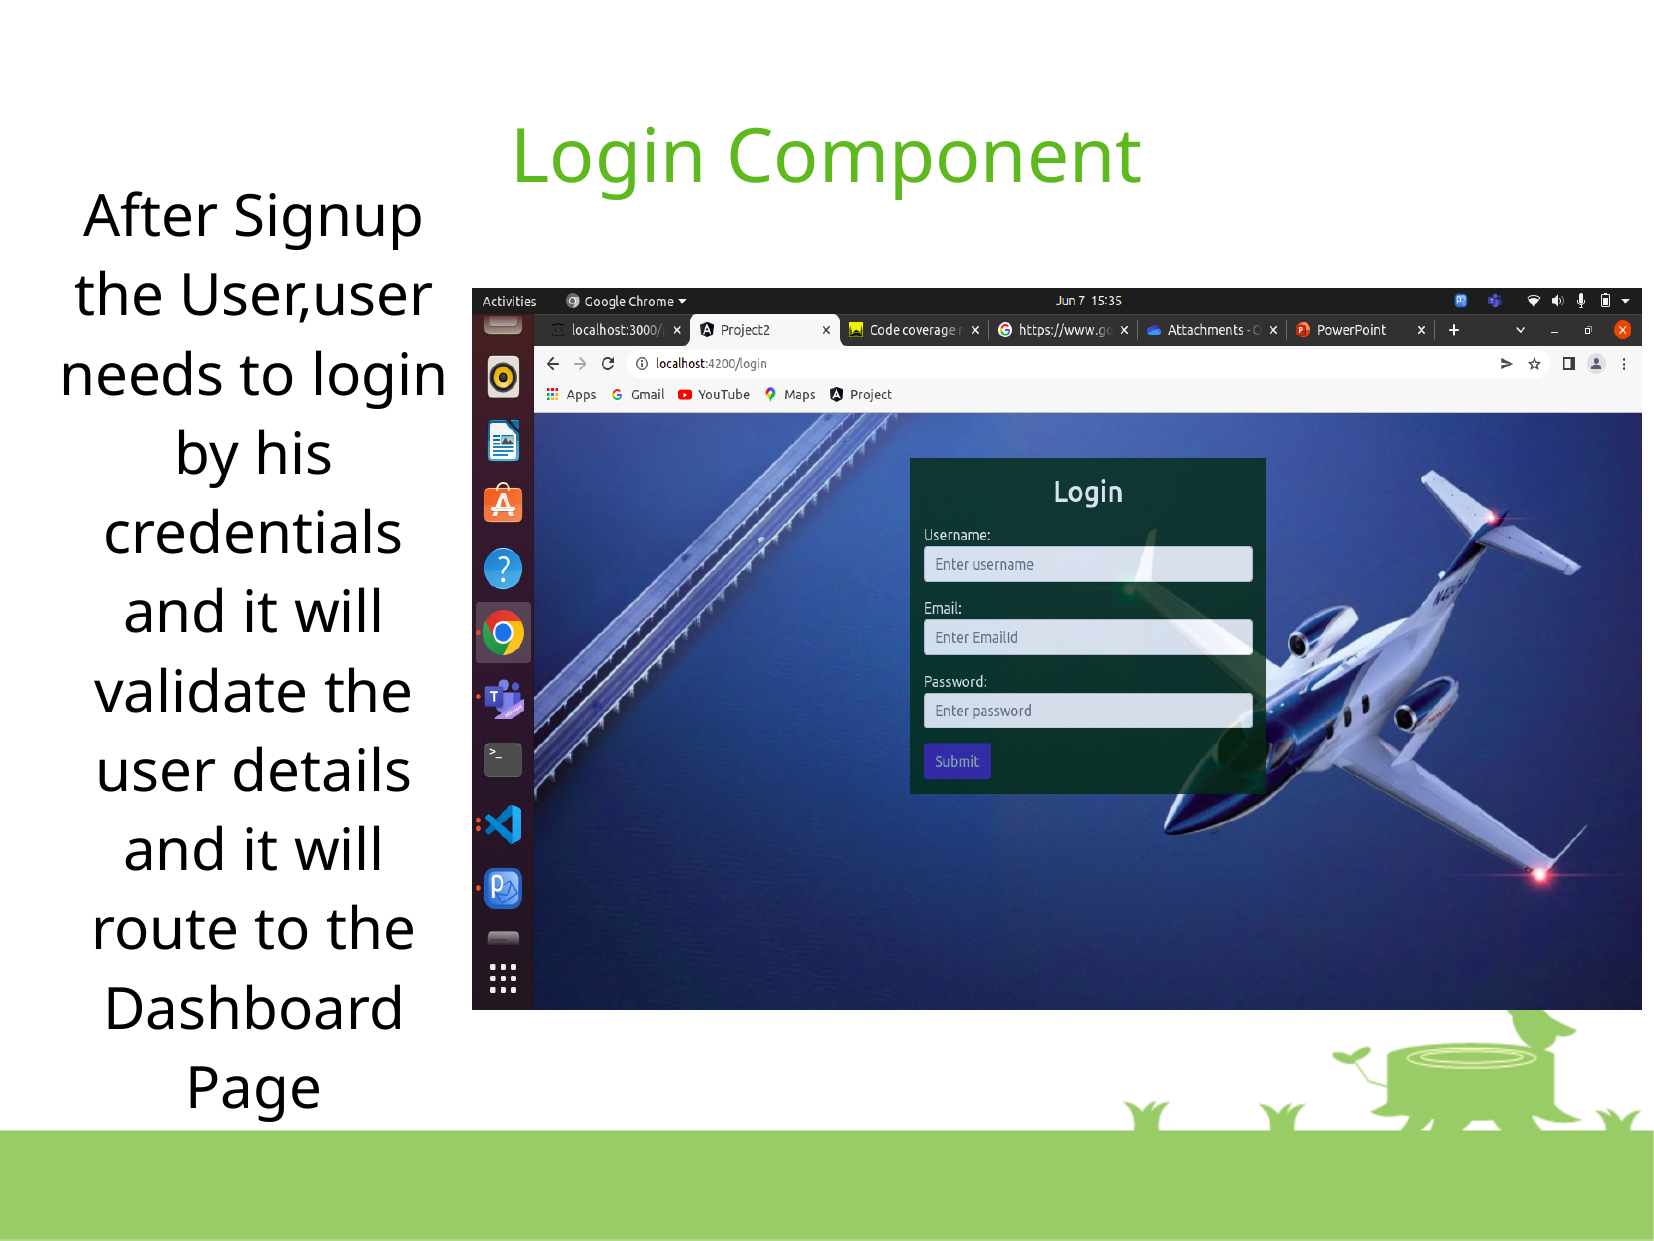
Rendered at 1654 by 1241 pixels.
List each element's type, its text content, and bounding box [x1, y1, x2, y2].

title Login Component [82, 49, 1571, 257]
subtitle After Signup the User,user needs to login by his credentials and it will validate the user details and it will route to the Dashboard Page [59, 290, 449, 1010]
picture [0, 0, 1654, 1241]
